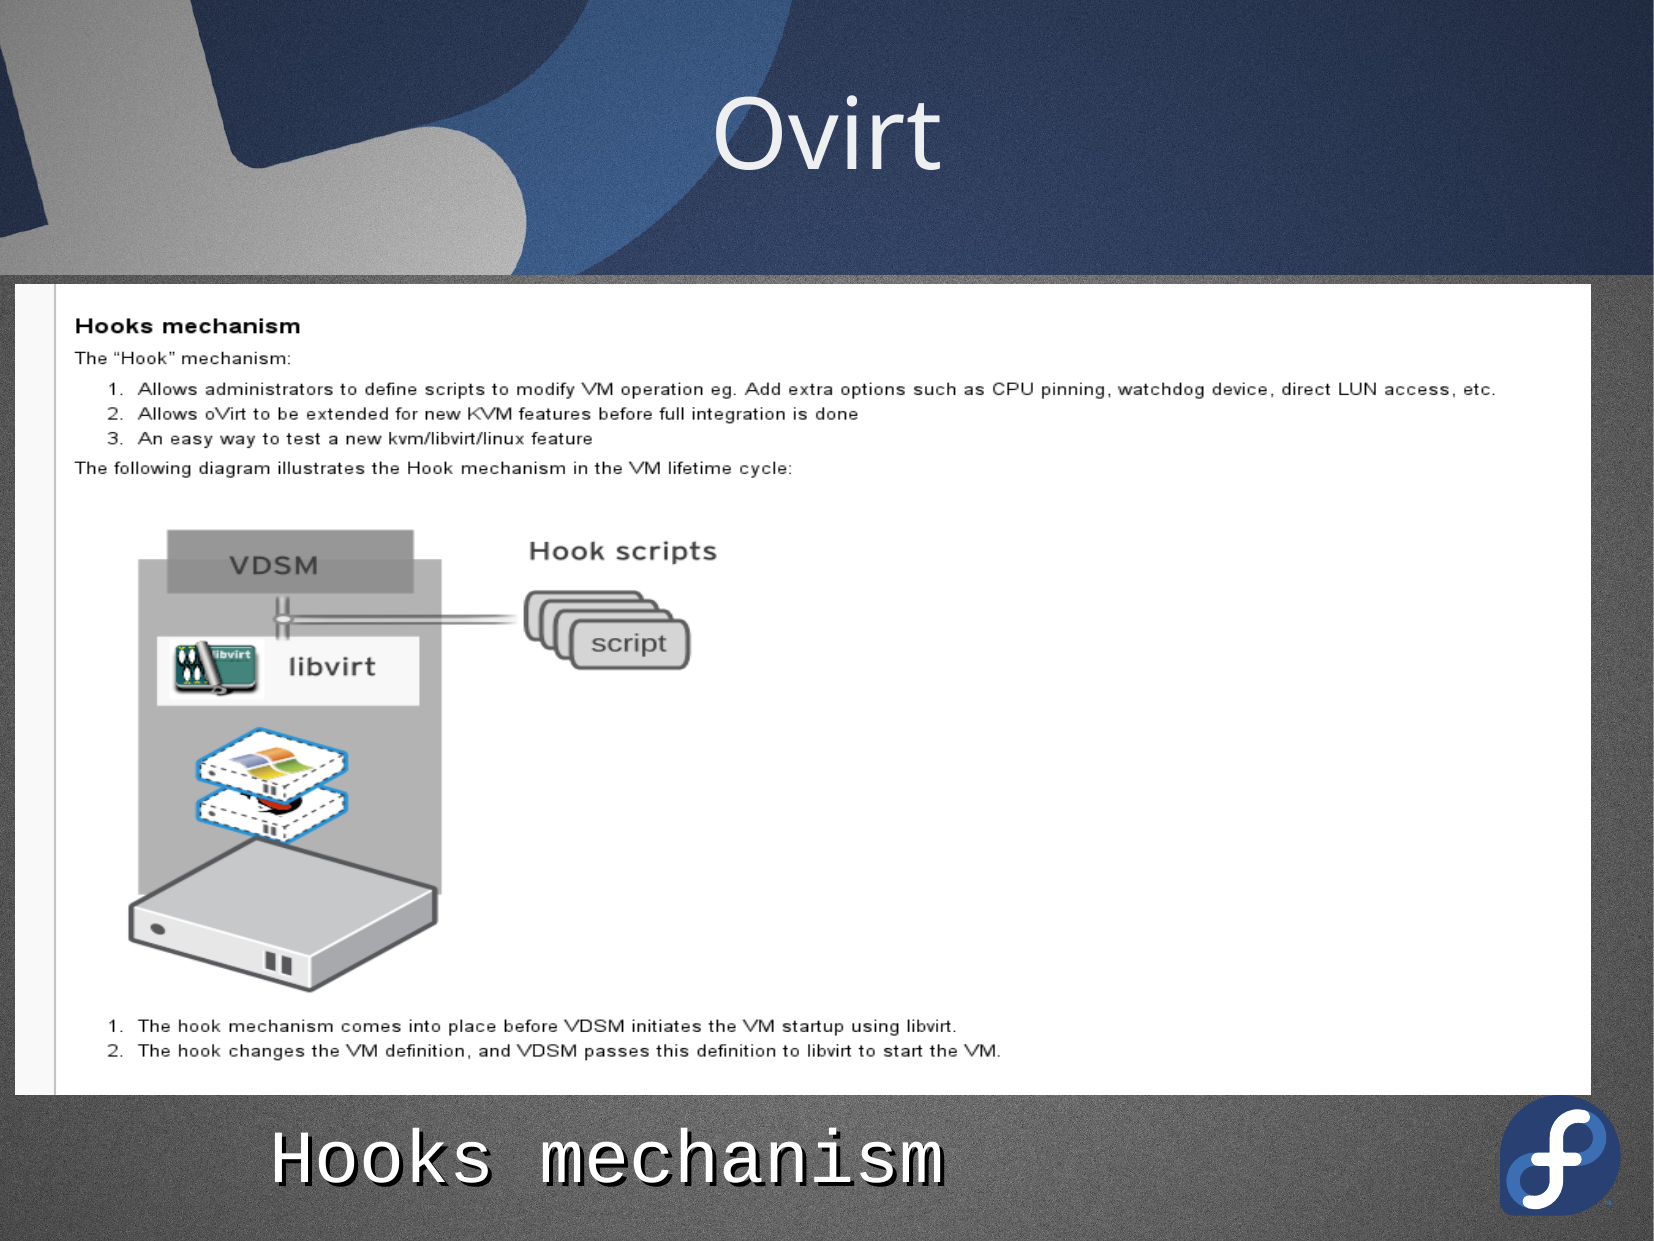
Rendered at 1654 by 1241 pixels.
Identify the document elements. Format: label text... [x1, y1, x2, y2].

text_box Ovirt [88, 29, 1565, 237]
picture [0, 0, 1654, 1241]
text_box Hooks mechanism [255, 1096, 1306, 1215]
